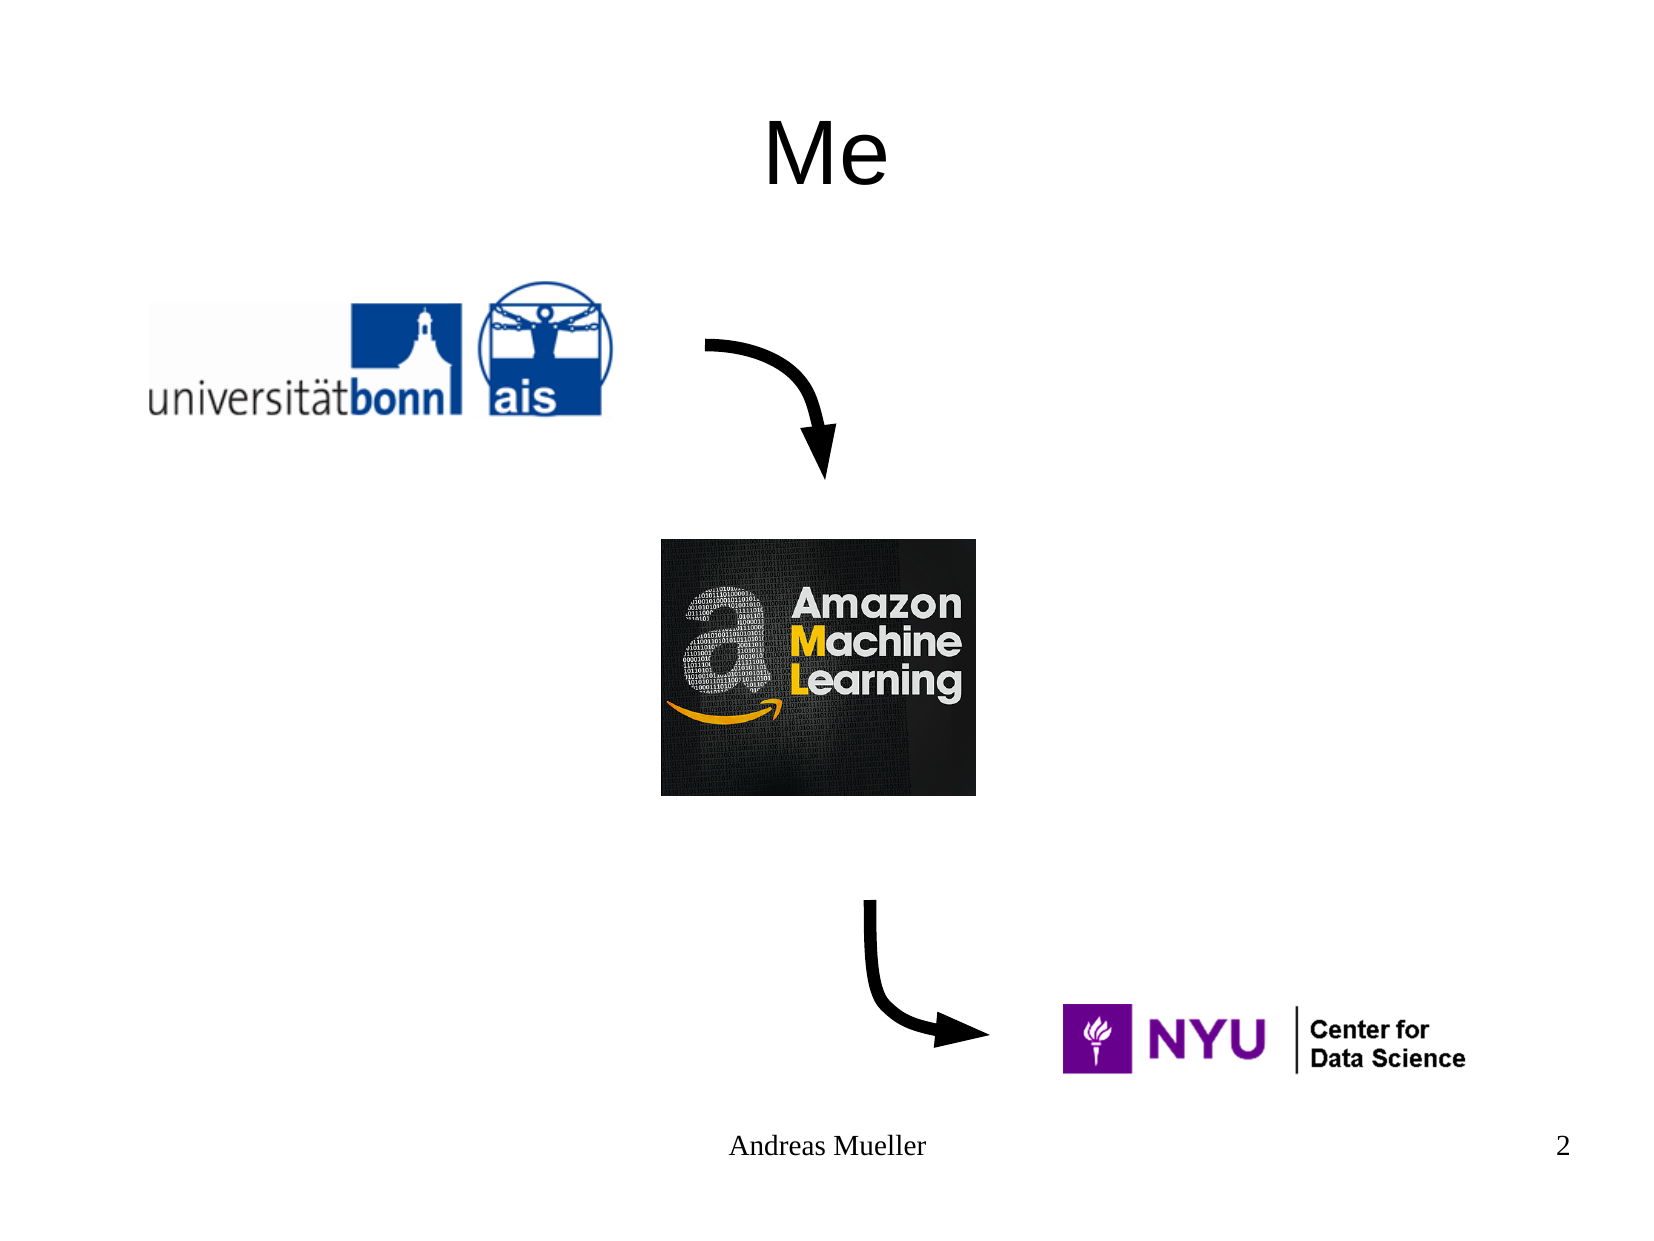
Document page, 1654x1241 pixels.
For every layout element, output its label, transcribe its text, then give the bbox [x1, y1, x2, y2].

picture [149, 280, 616, 421]
title Me [82, 49, 1571, 257]
picture [1063, 1004, 1531, 1081]
picture [661, 539, 976, 797]
